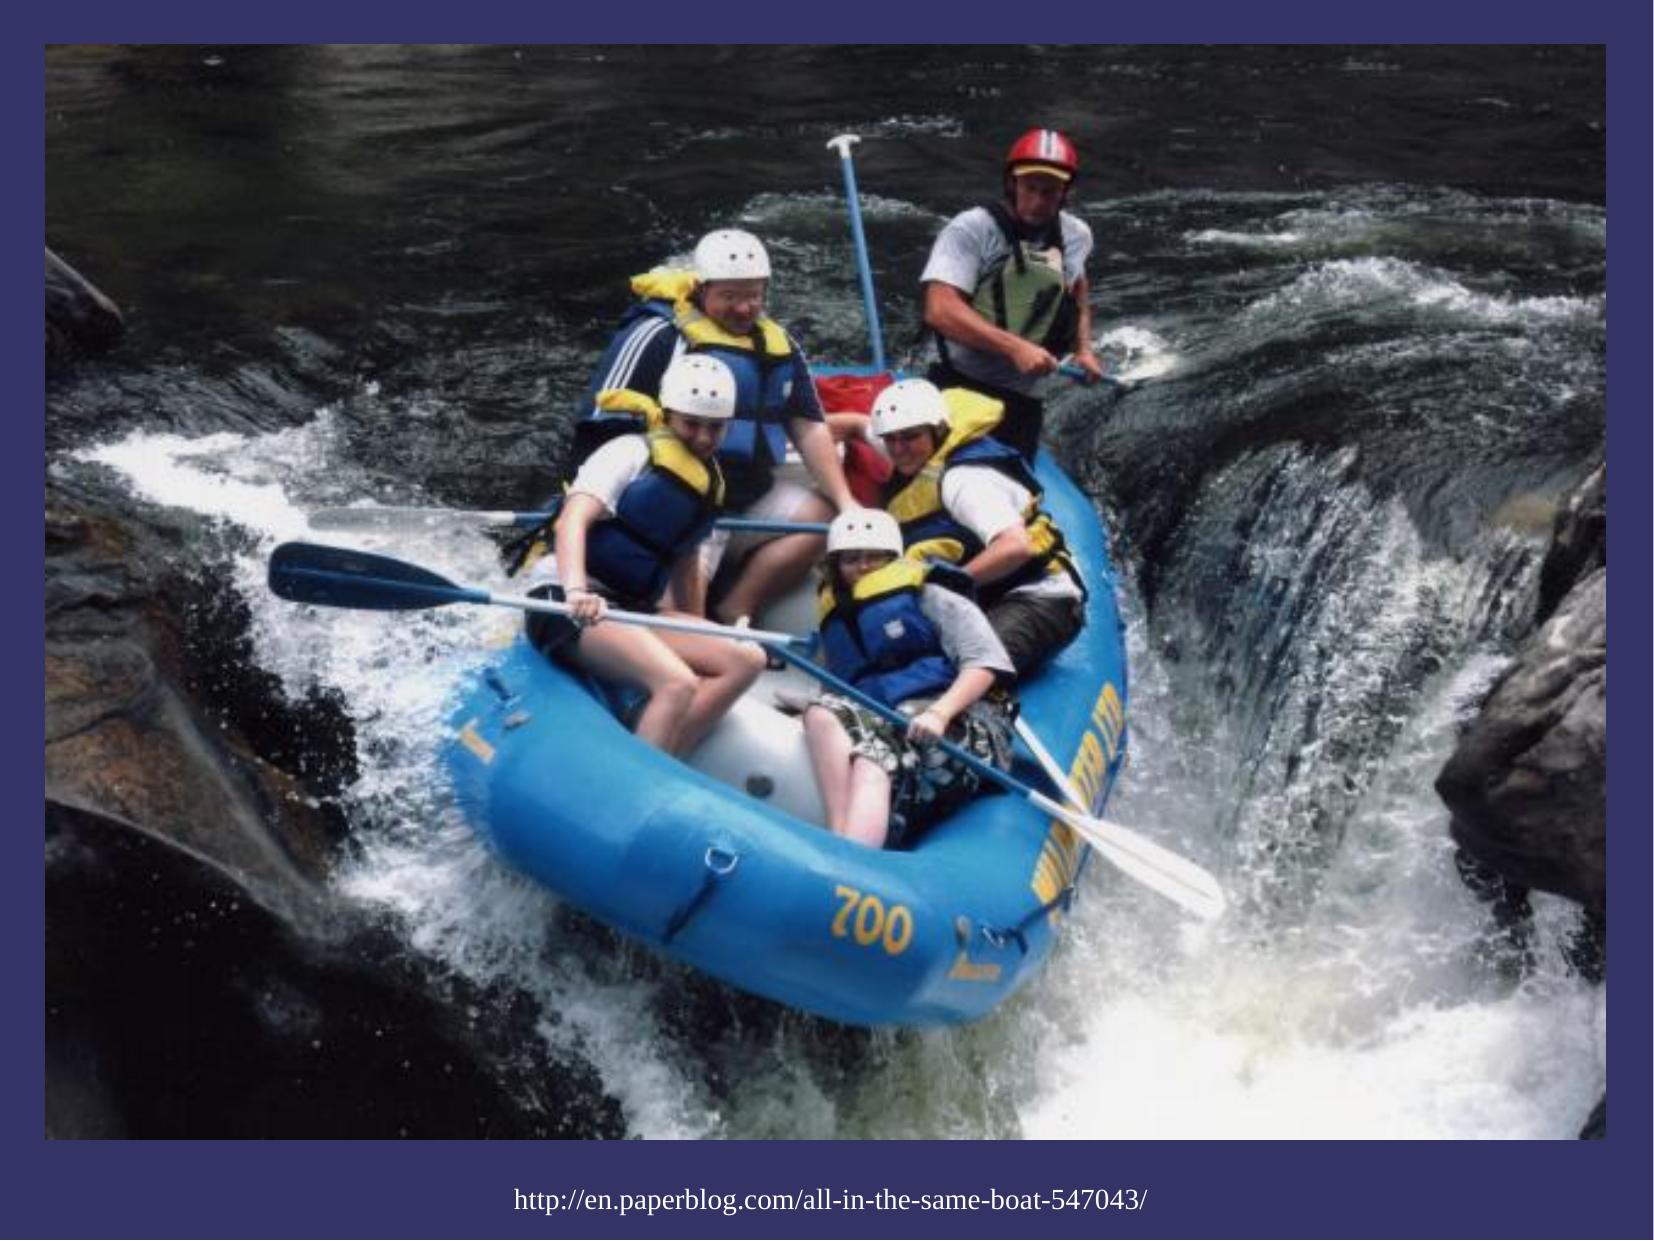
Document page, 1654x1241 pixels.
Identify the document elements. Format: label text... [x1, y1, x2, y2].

picture [45, 44, 1606, 1141]
text_box http://en.paperblog.com/all-in-the-same-boat-547043/ [87, 1162, 1576, 1238]
